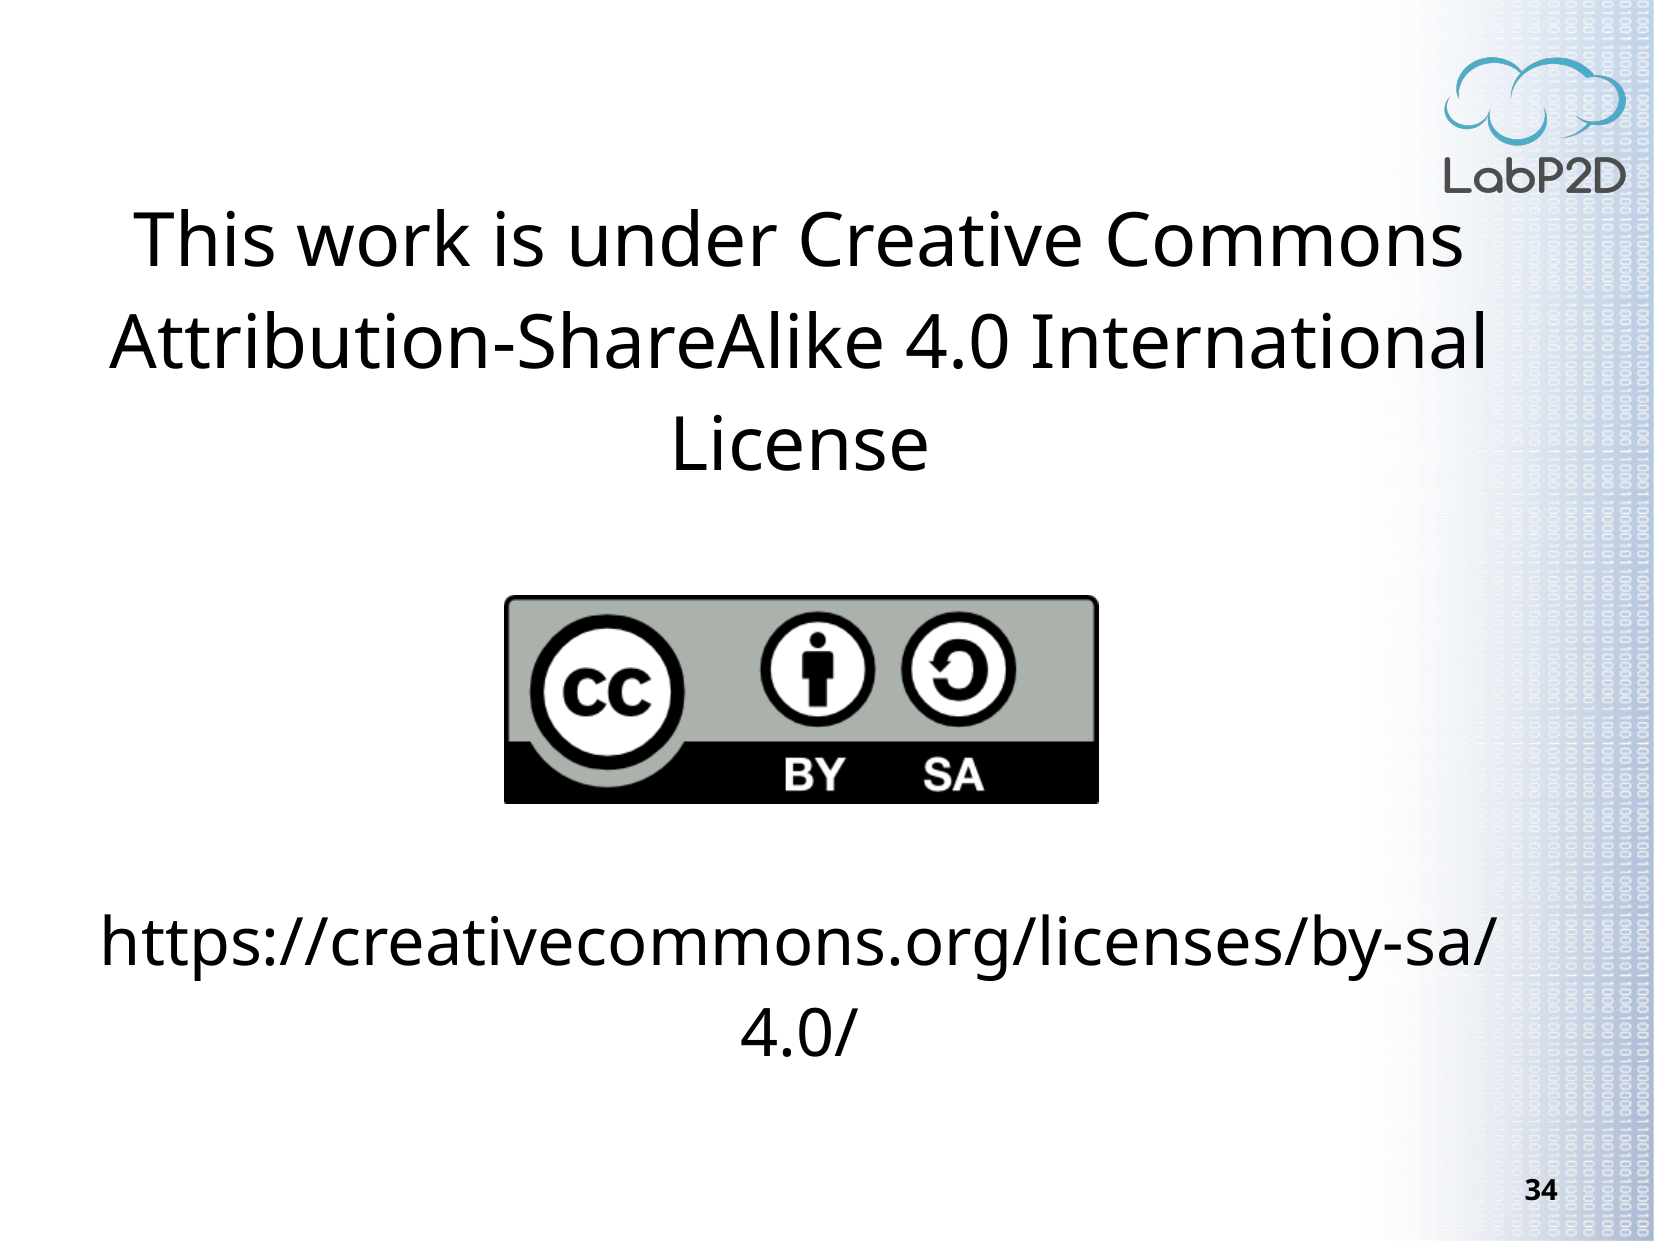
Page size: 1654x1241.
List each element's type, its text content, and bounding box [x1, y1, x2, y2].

picture [504, 595, 1099, 804]
list This work is under Creative Commons Attribution-ShareAlike 4.0 International License https://creativecommons.org/licenses/by-sa/4.0/ [64, 175, 1536, 1086]
picture [1360, 1, 1654, 1240]
